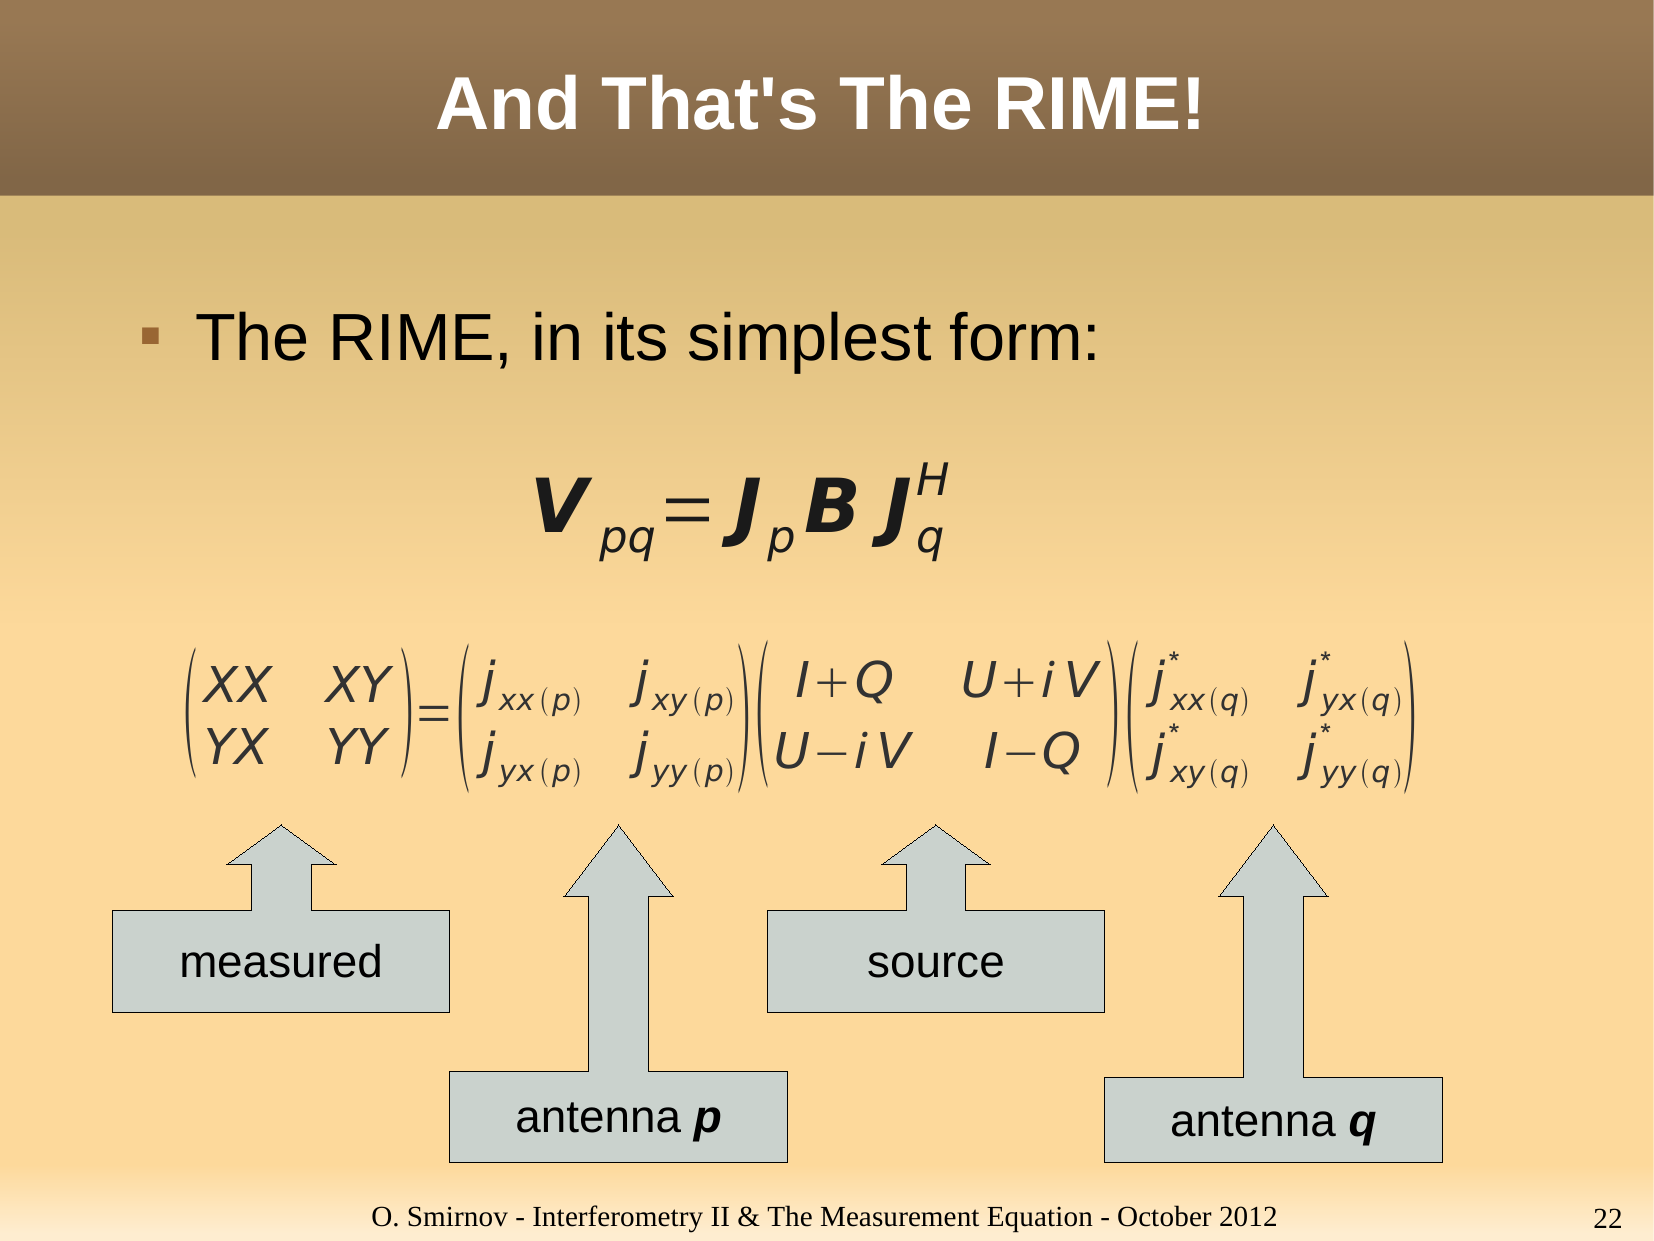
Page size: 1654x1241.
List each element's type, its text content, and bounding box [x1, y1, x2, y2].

title And That's The RIME! [76, 0, 1565, 208]
text_box antenna q [1104, 824, 1443, 1163]
chart [525, 488, 957, 563]
text_box measured [112, 824, 450, 1013]
list The RIME, in its simplest form: [124, 300, 1613, 488]
text_box source [767, 824, 1105, 1013]
text_box antenna p [449, 824, 788, 1163]
picture [0, 0, 1654, 1241]
chart [175, 637, 1426, 798]
